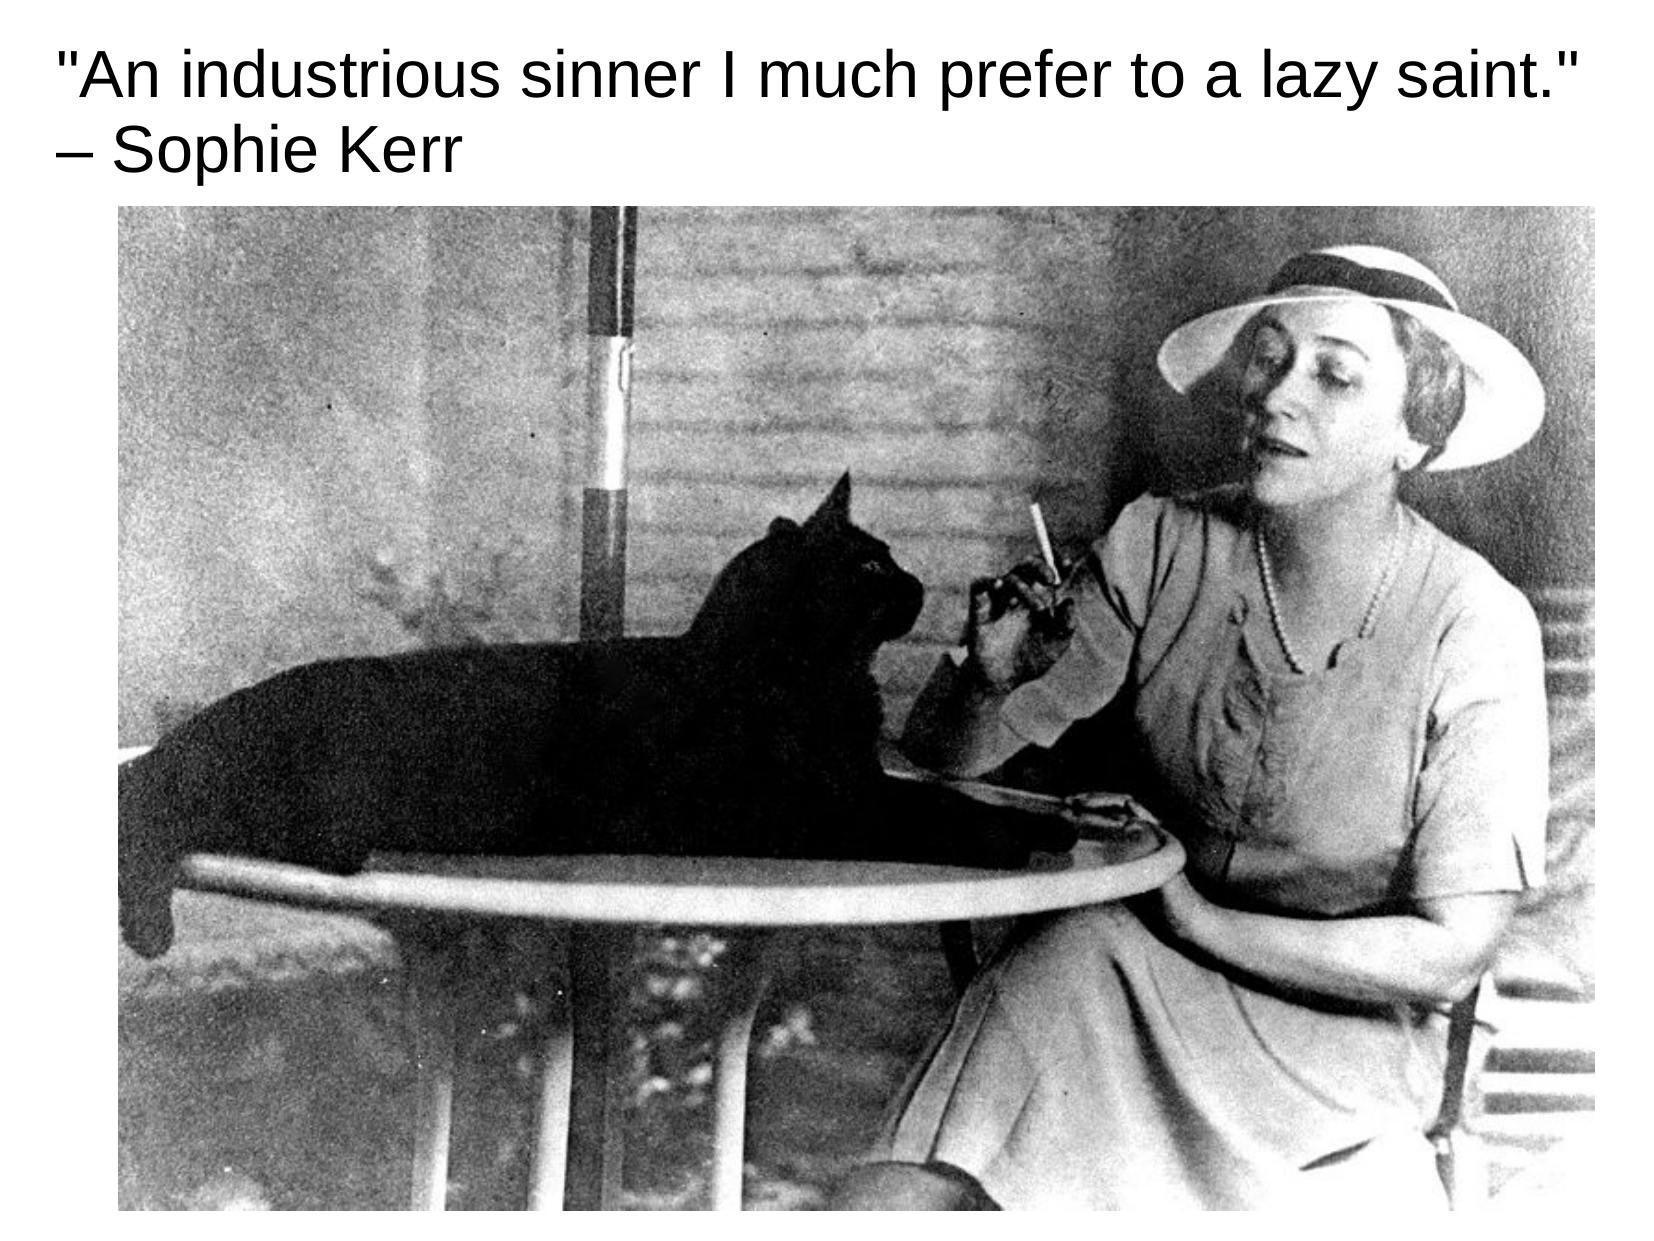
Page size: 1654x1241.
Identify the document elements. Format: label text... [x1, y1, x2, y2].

picture [118, 266, 1595, 1211]
text_box "An industrious sinner I much prefer to a lazy saint." – Sophie Kerr [41, 29, 1625, 266]
